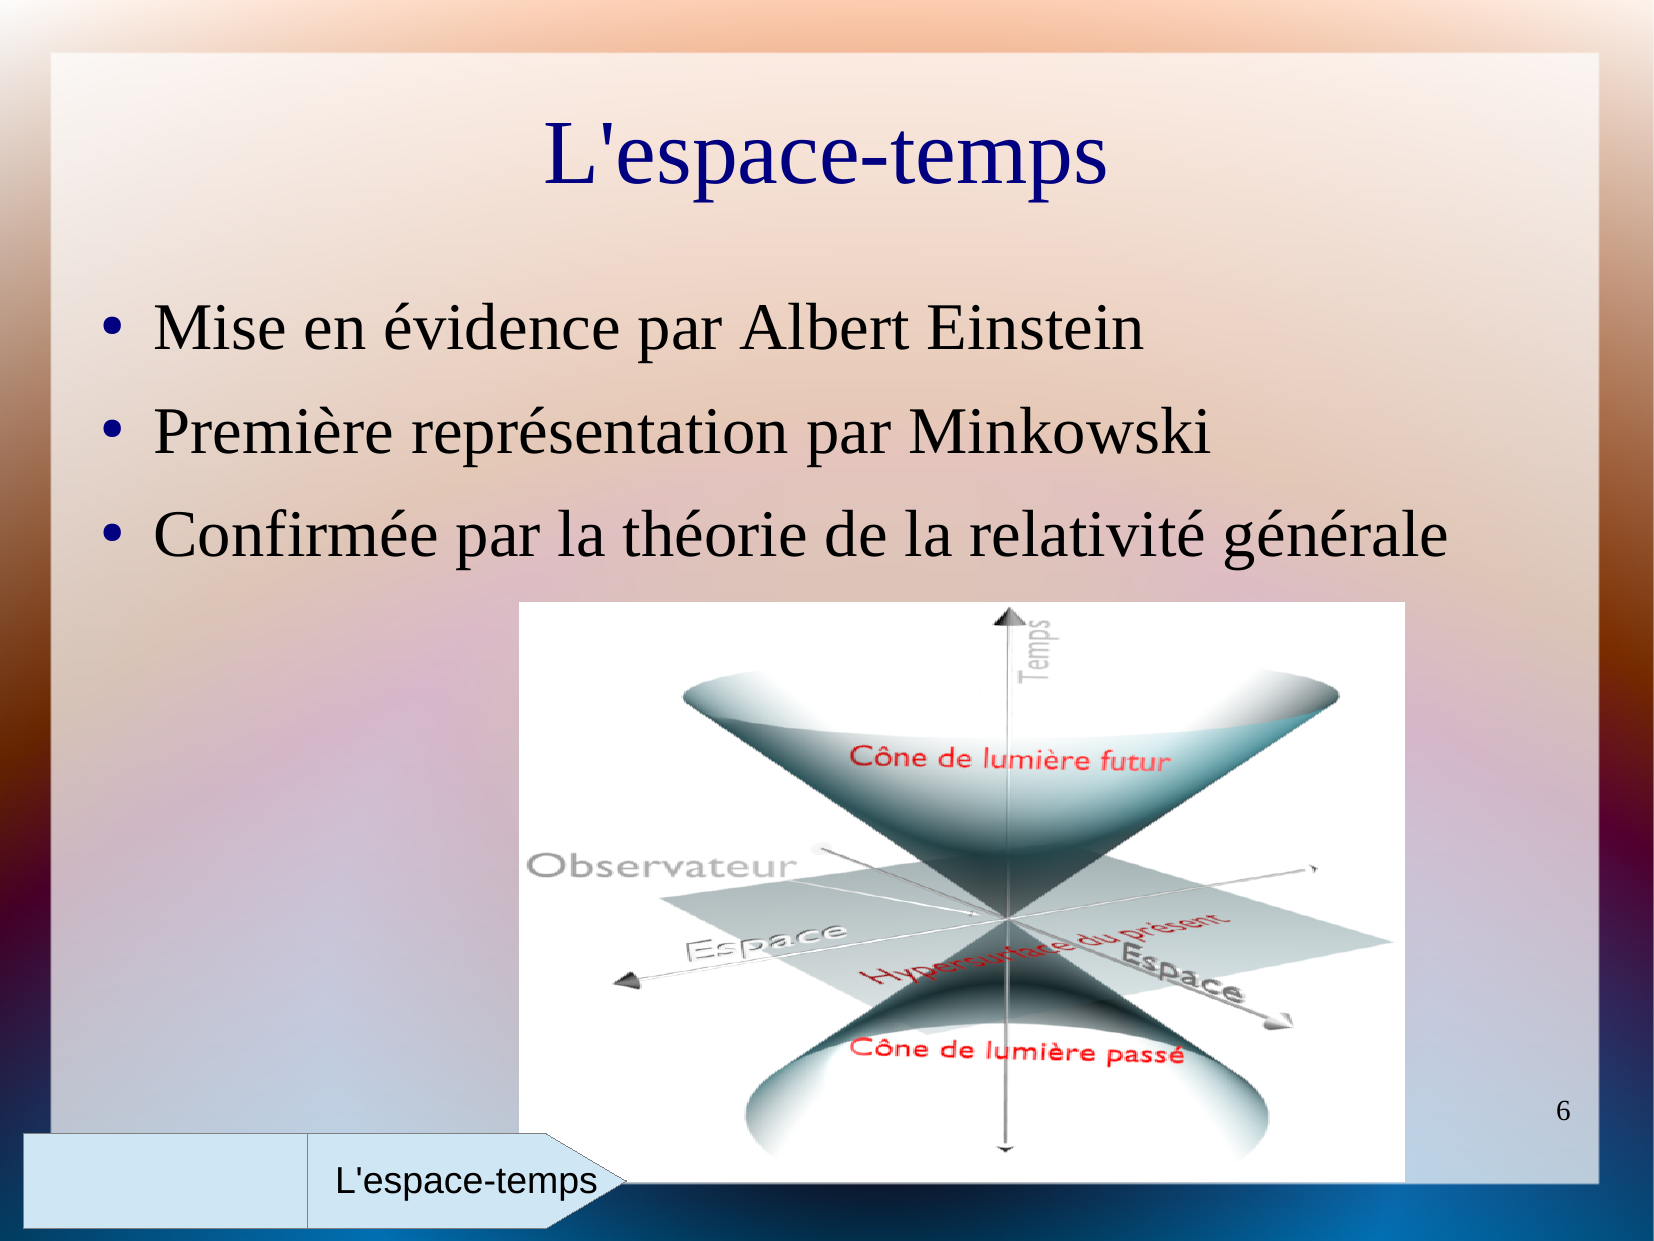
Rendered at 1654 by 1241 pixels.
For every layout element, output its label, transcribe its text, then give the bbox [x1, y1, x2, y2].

text_box L'espace-temps [307, 1133, 627, 1229]
picture [0, 0, 1654, 1241]
text_box [23, 1133, 307, 1229]
list Mise en évidence par Albert Einstein Première représentation par Minkowski Confirmée par la théorie de la relativité générale [82, 290, 1571, 1109]
title L'espace-temps [82, 49, 1571, 257]
